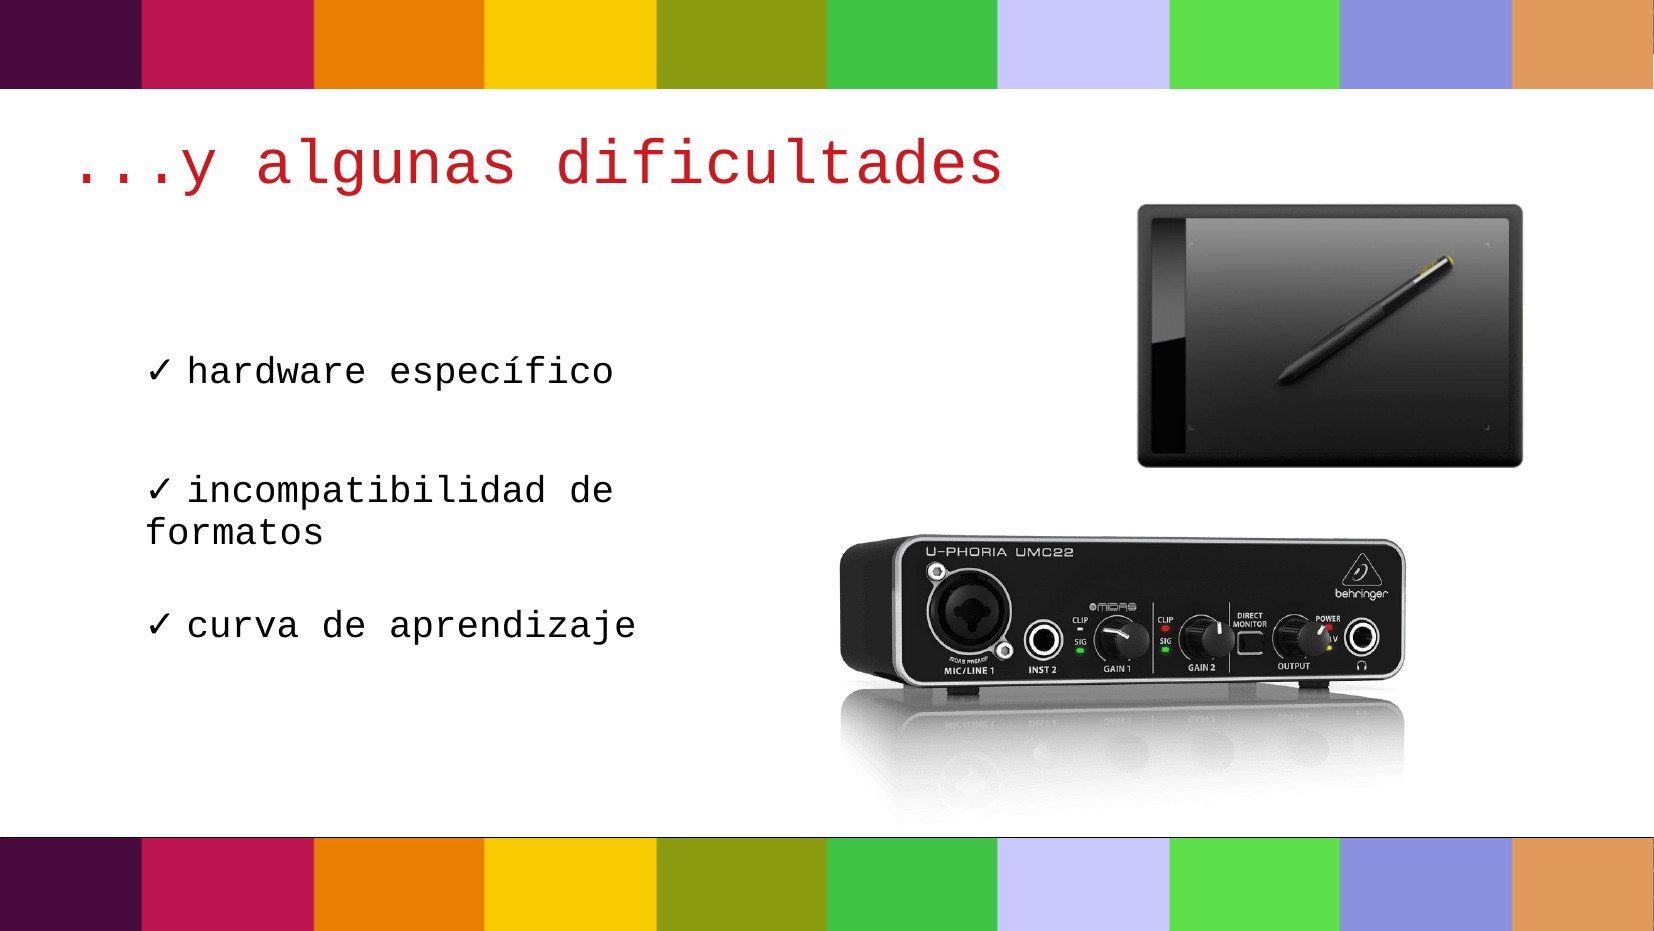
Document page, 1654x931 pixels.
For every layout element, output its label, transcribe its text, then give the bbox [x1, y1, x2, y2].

picture [0, 837, 1654, 931]
text_box ✓ hardware específico [129, 342, 630, 403]
picture [838, 115, 1562, 833]
text_box ...y algunas dificultades [53, 124, 1122, 284]
picture [0, 0, 1654, 89]
text_box ✓ incompatibilidad de formatos [129, 460, 630, 564]
text_box ✓ curva de aprendizaje [129, 596, 652, 657]
